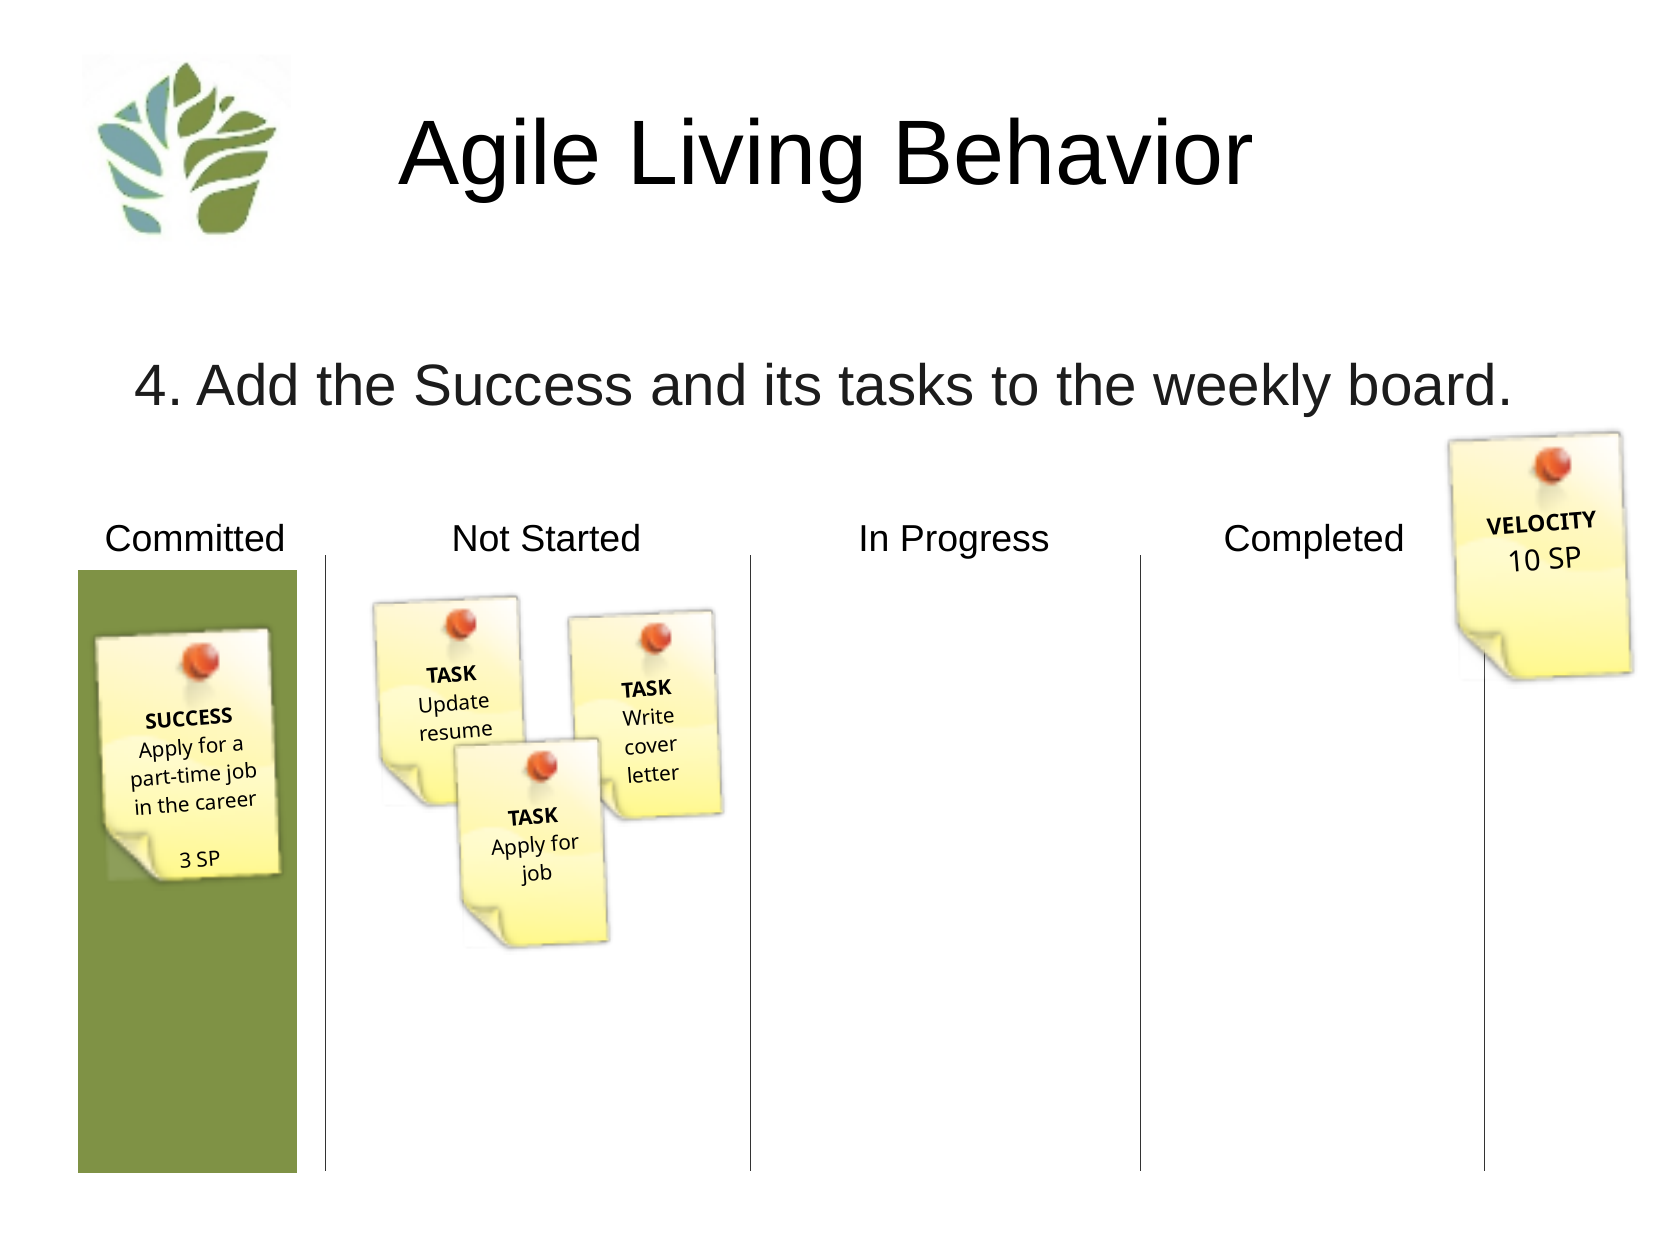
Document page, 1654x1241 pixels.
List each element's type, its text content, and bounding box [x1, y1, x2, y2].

text_box Committed [75, 510, 316, 567]
text_box TASK Write cover letter [577, 661, 723, 800]
text_box 4. Add the Success and its tasks to the weekly board. [120, 345, 1531, 490]
text_box VELOCITY 10 SP [1459, 493, 1648, 850]
text_box [75, 891, 301, 1176]
text_box In Progress [834, 510, 1075, 567]
text_box Completed [1194, 510, 1415, 567]
picture [345, 585, 750, 955]
title Agile Living Behavior [291, 49, 1571, 257]
picture [60, 614, 316, 891]
picture [82, 49, 291, 258]
text_box Not Started [426, 510, 667, 567]
text_box [75, 567, 301, 614]
text_box TASK Update resume [382, 647, 524, 789]
text_box SUCCESS Apply for a part-time job in the career 3 SP [105, 690, 285, 891]
picture [1415, 419, 1654, 690]
text_box TASK Apply for job [463, 789, 610, 931]
